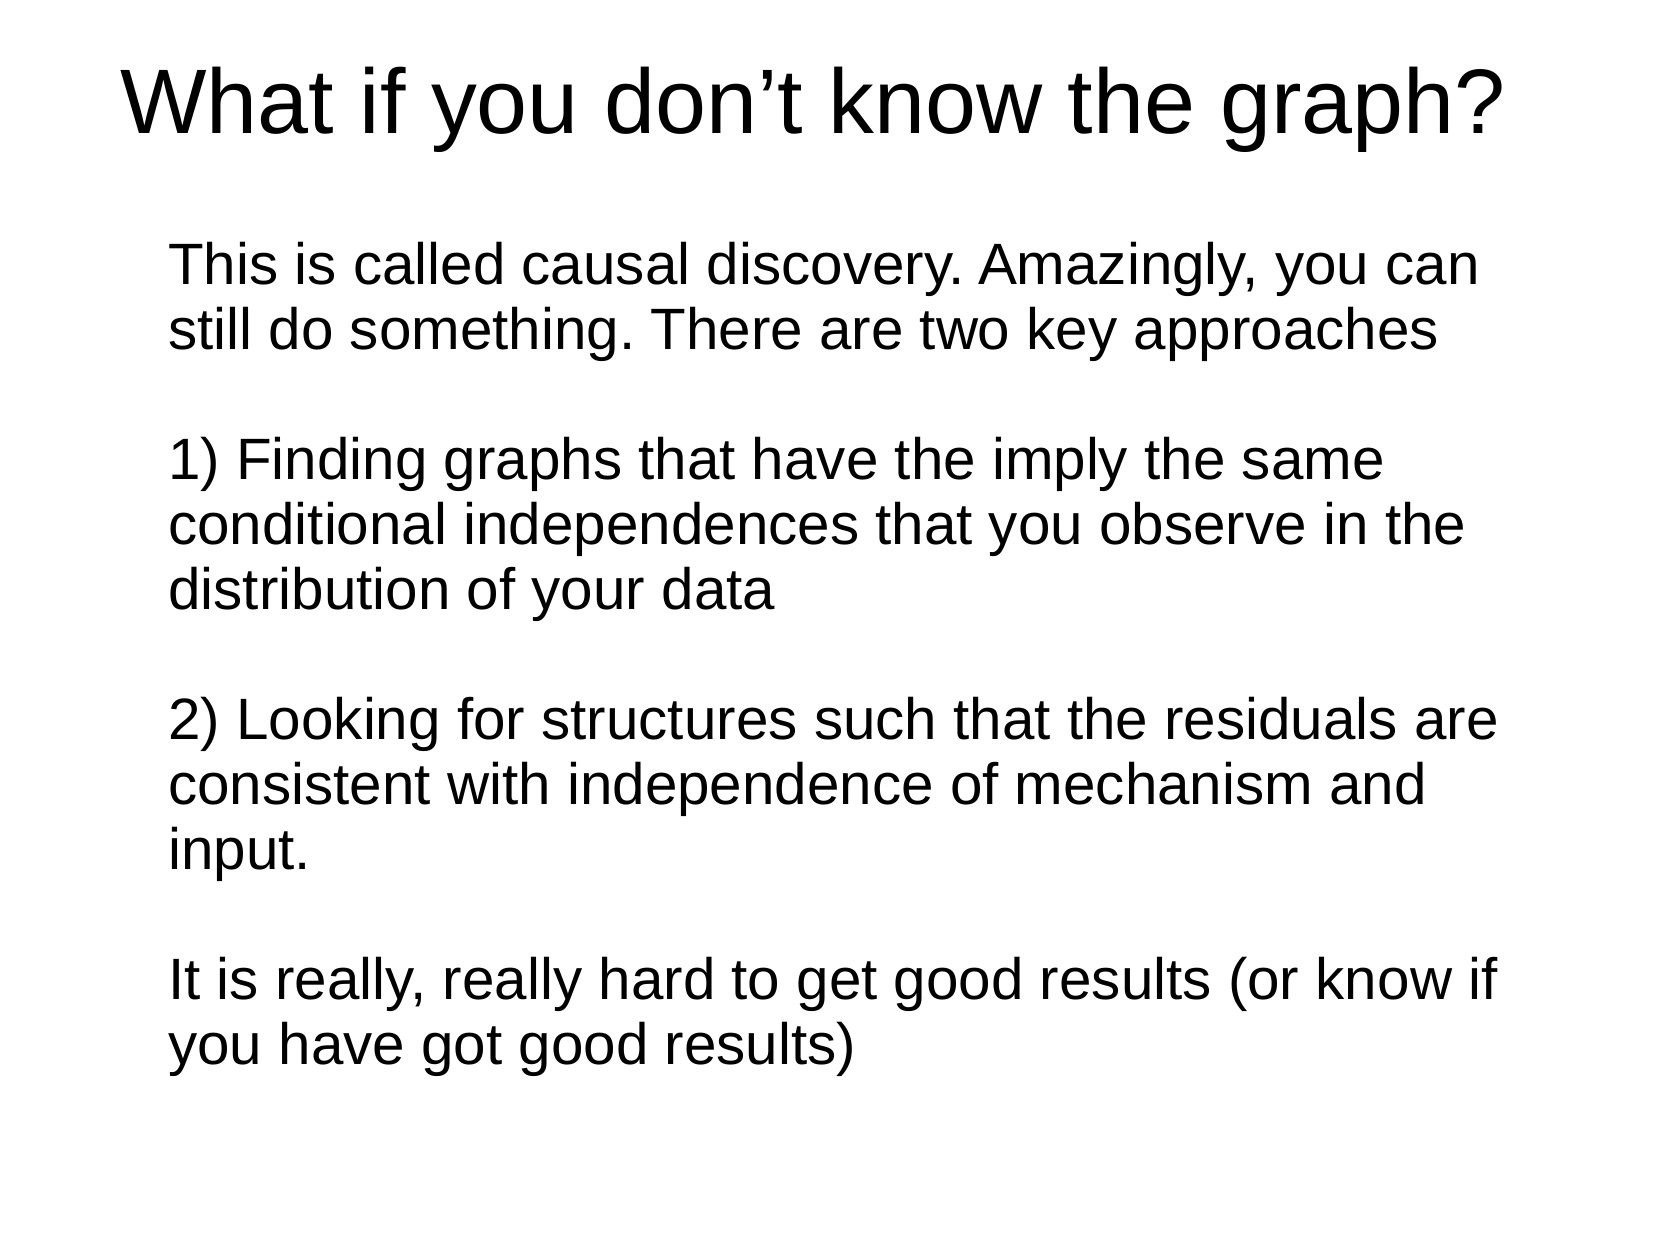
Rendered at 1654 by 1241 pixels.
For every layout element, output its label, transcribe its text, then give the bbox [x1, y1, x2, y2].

title What if you don’t know the graph? [82, 11, 1571, 296]
text_box This is called causal discovery. Amazingly, you can still do something. There are two key approaches 1) Finding graphs that have the imply the same conditional independences that you observe in the distribution of your data 2) Looking for structures such that the residuals are consistent with independence of mechanism and input. It is really, really hard to get good results (or know if you have got good results) [118, 224, 1548, 1085]
